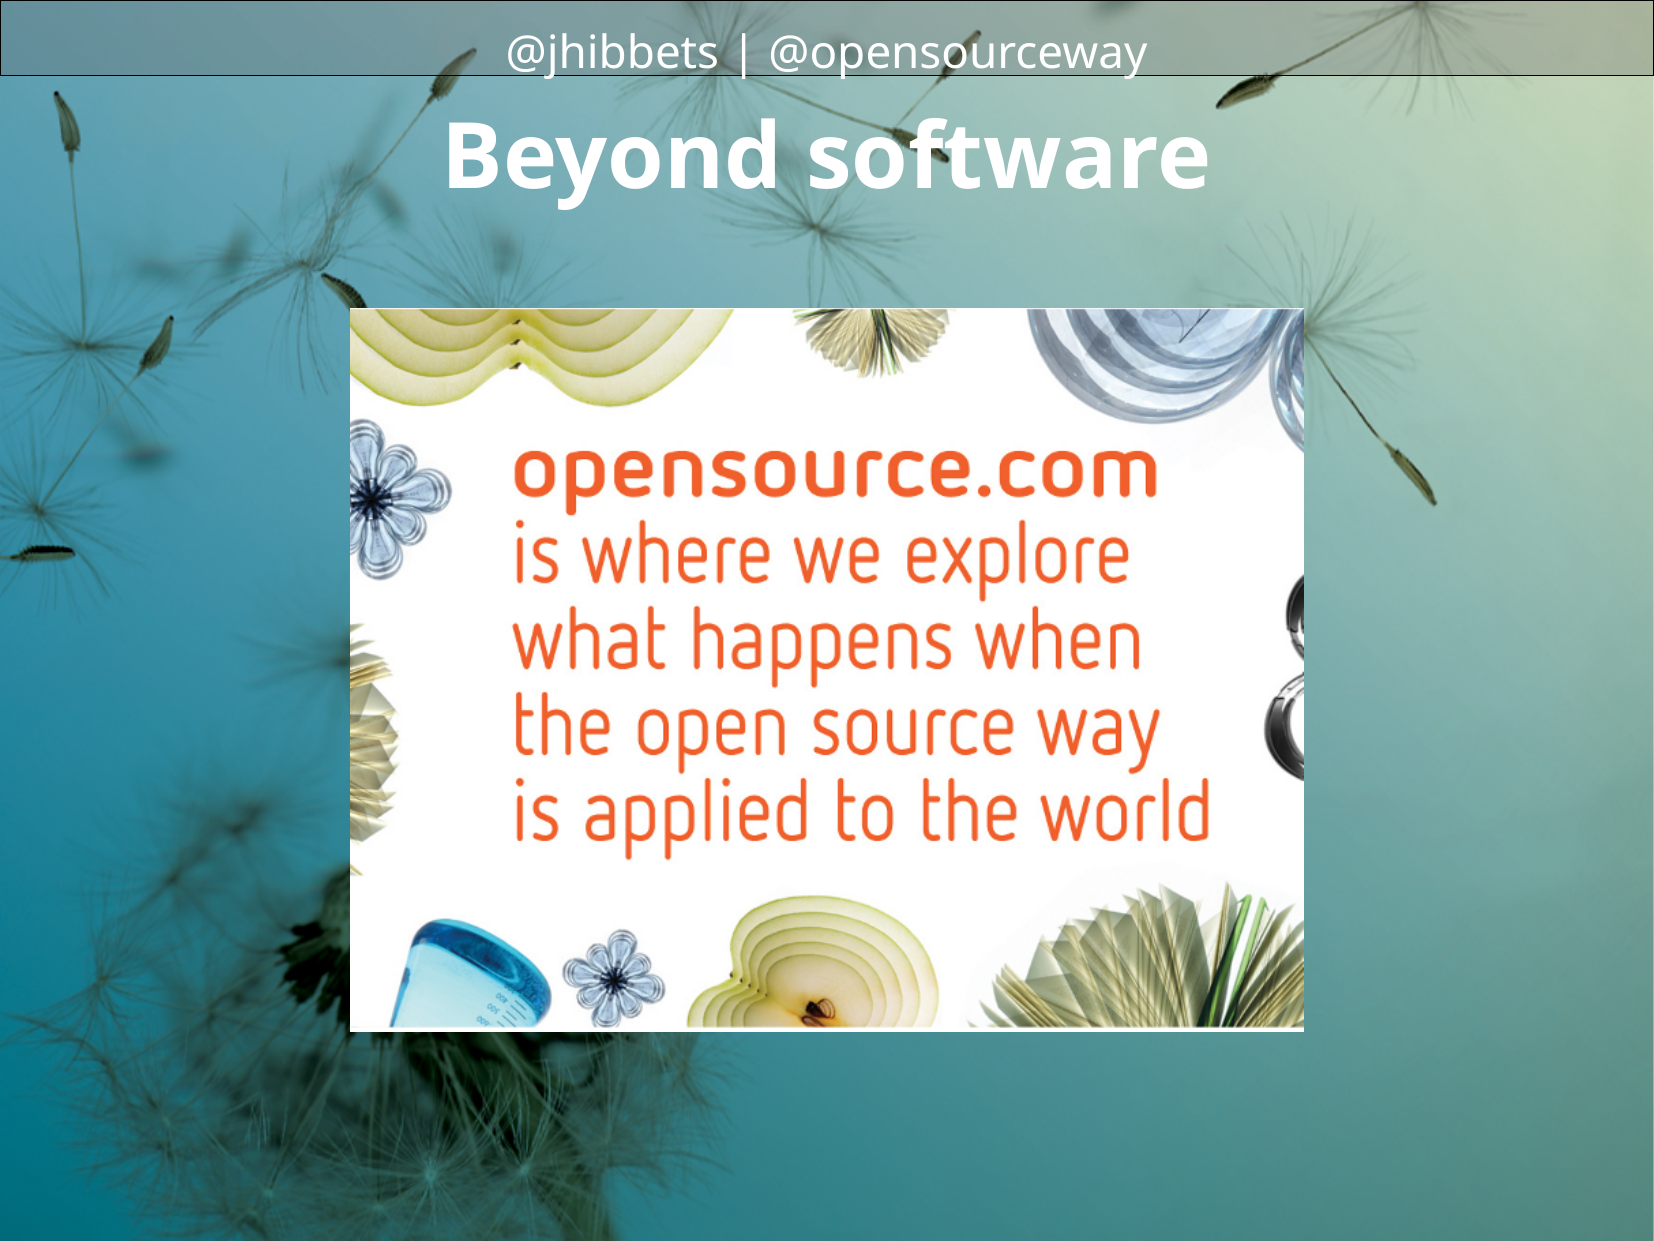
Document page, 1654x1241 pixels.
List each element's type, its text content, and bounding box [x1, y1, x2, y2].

title Beyond software [82, 49, 1571, 257]
picture [0, 76, 1654, 1241]
